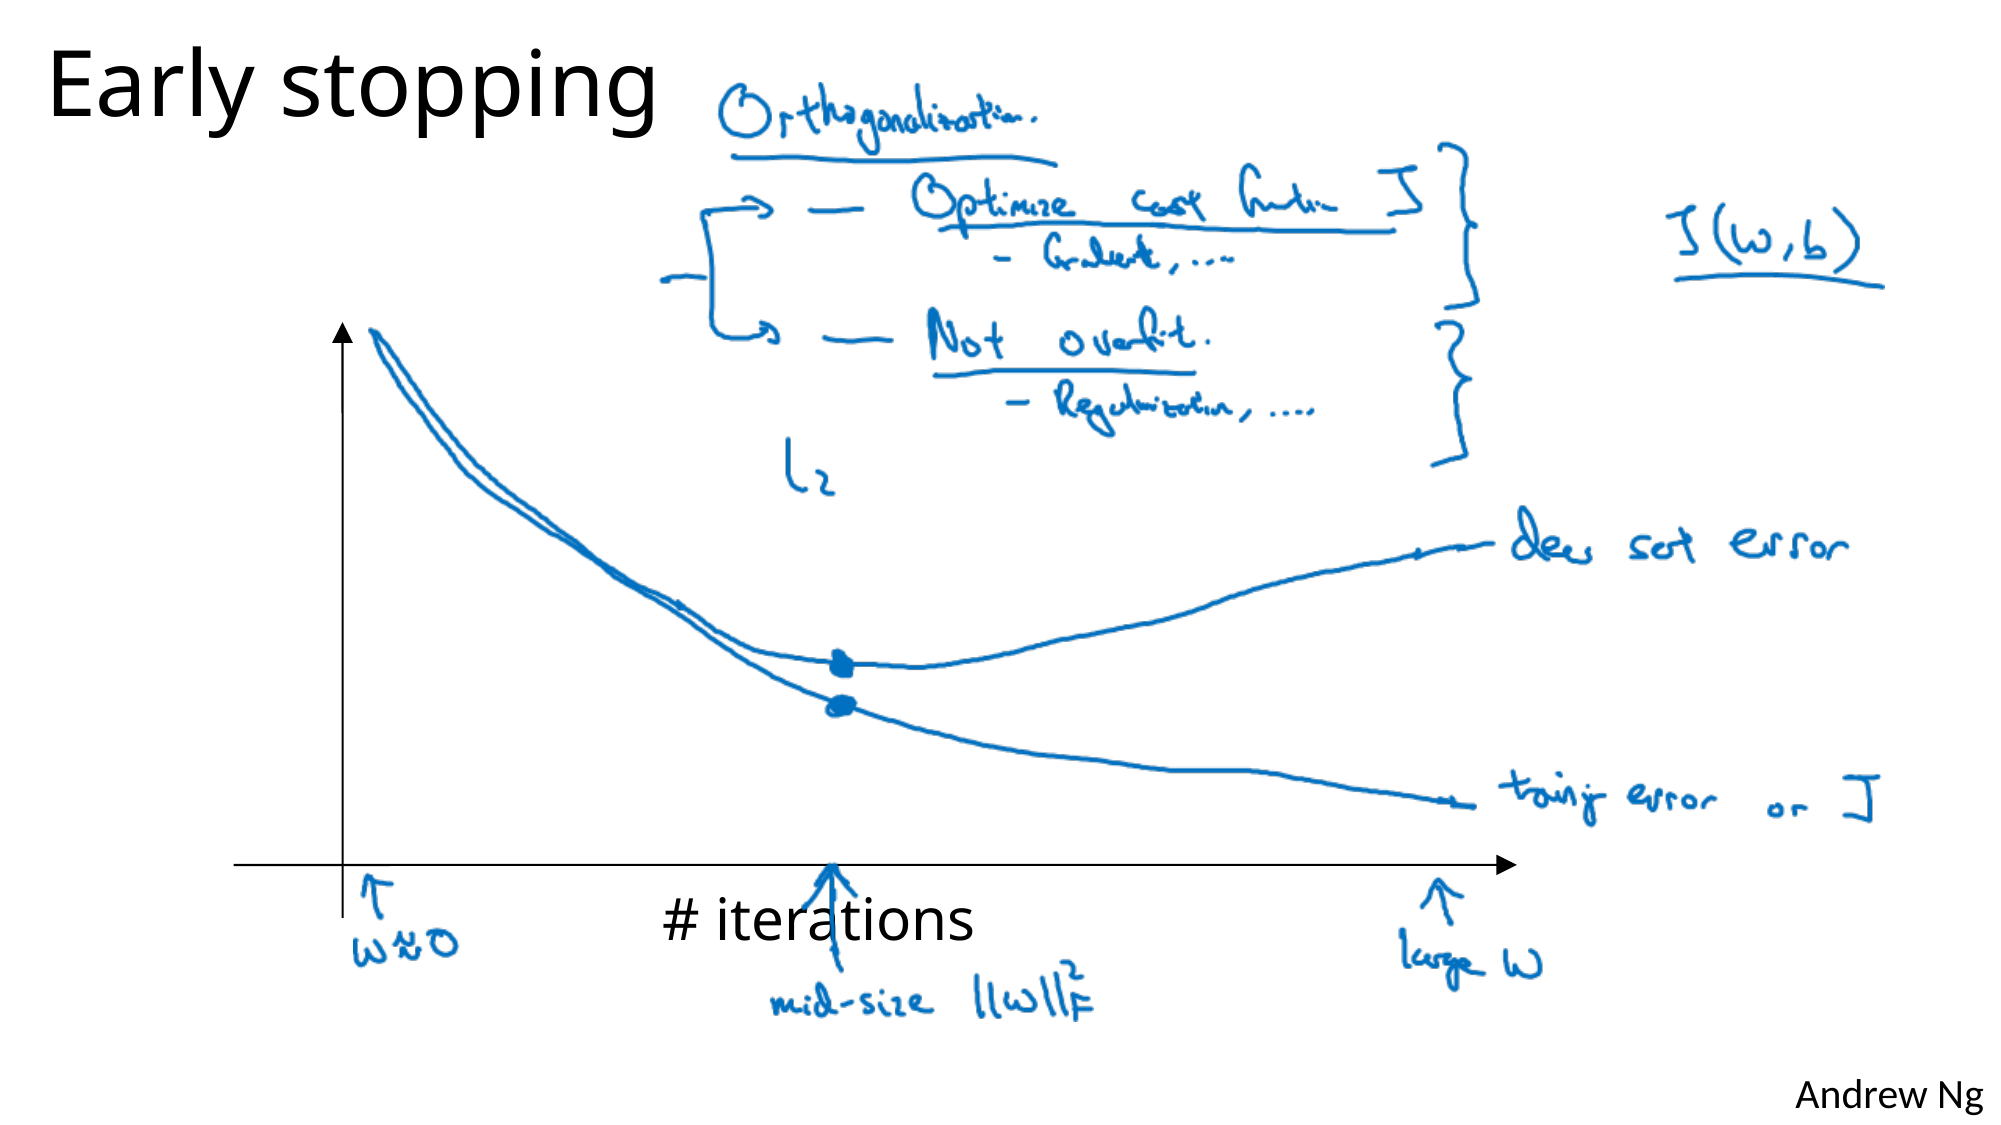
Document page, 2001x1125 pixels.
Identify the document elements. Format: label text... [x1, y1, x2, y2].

picture [353, 82, 1885, 1022]
title Early stopping [30, 29, 1755, 248]
